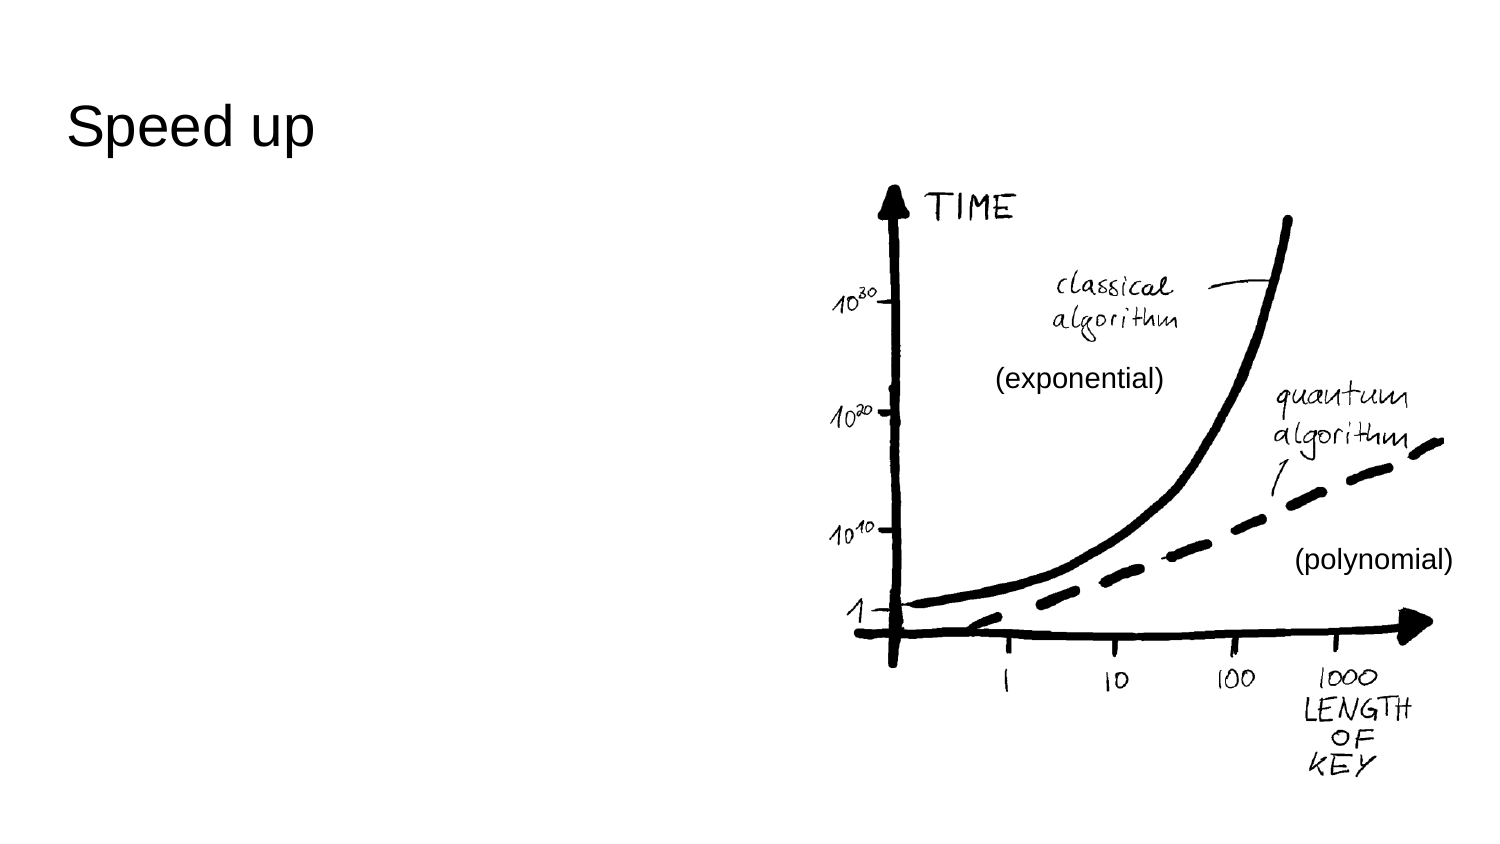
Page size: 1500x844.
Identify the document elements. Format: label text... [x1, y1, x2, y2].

text_box (polynomial) [1279, 525, 1483, 571]
text_box (exponential) [980, 344, 1183, 390]
title Speed up [51, 72, 1449, 167]
picture [802, 166, 1444, 794]
